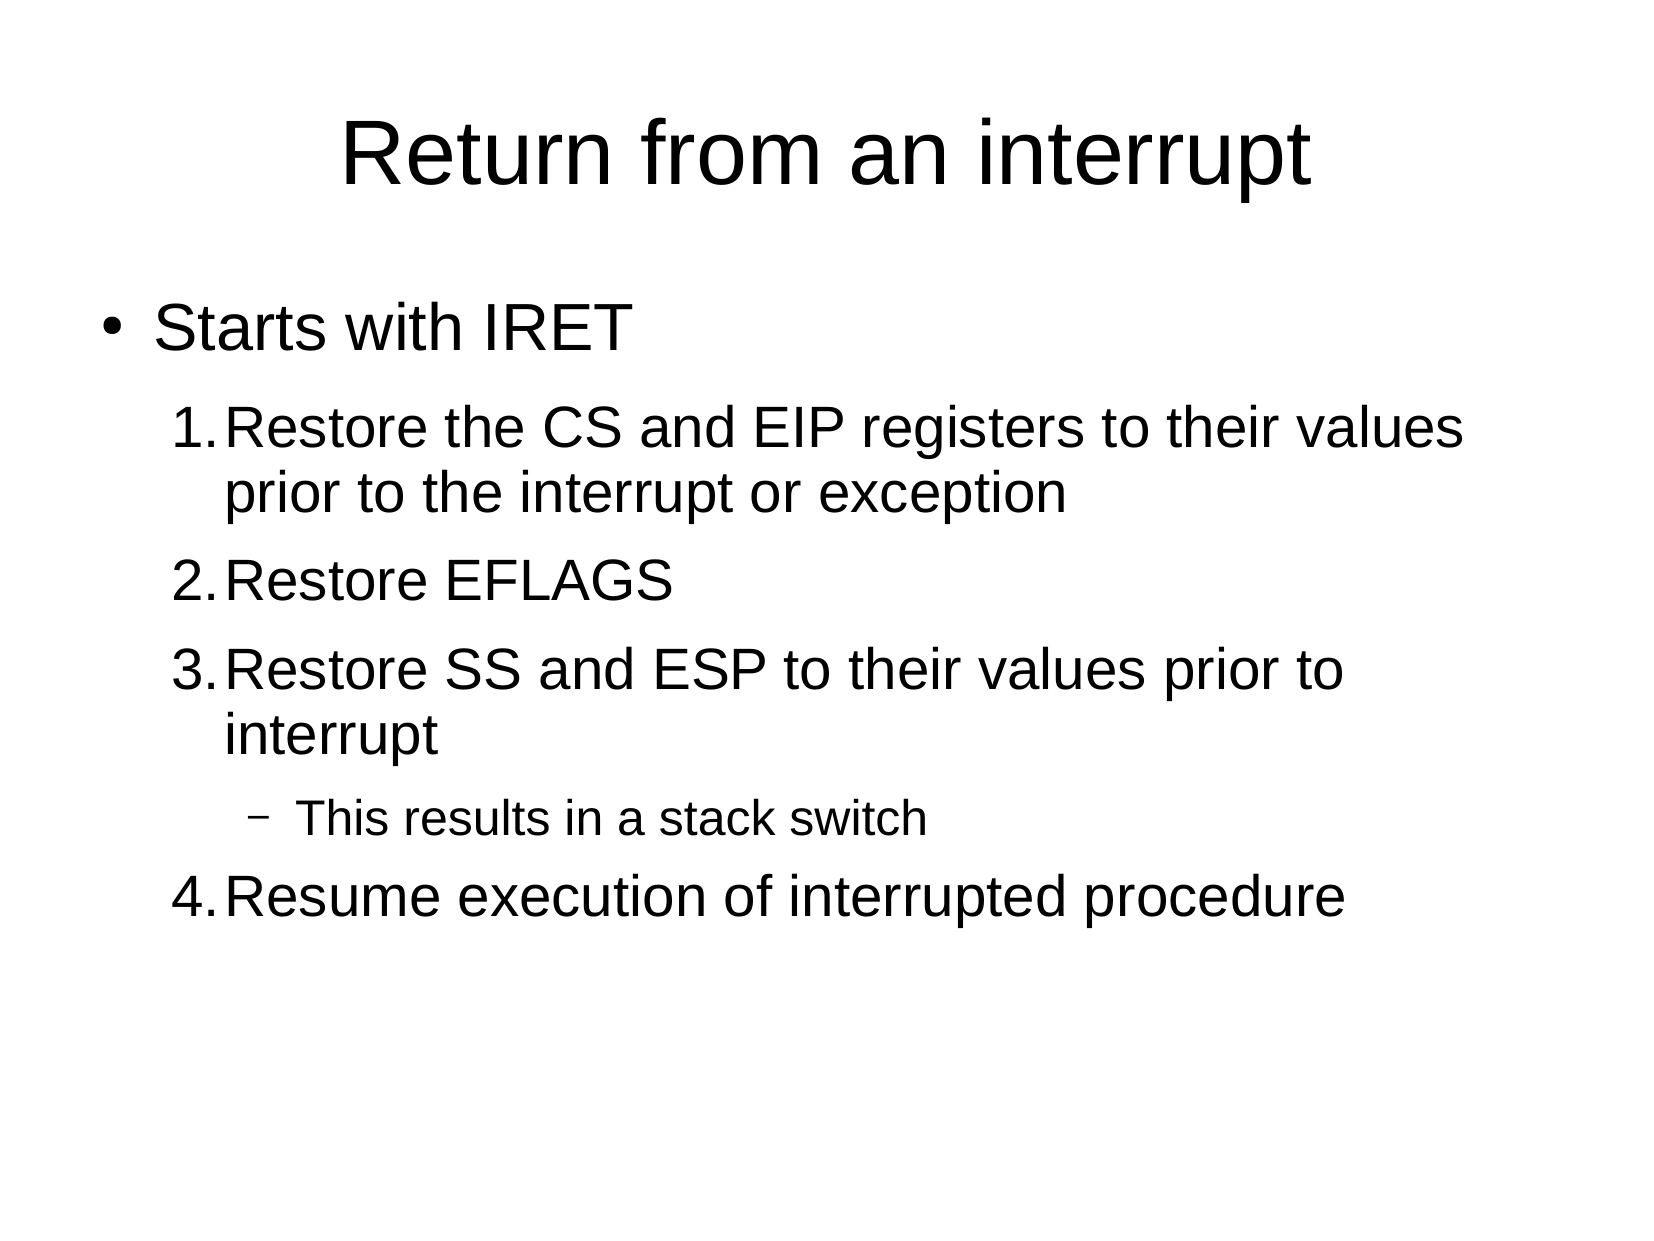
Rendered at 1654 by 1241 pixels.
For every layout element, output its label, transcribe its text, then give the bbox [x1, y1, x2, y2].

title Return from an interrupt [82, 49, 1571, 257]
list Starts with IRET Restore the CS and EIP registers to their values prior to the interrupt or exception Restore EFLAGS Restore SS and ESP to their values prior to interrupt This results in a stack switch Resume execution of interrupted procedure [82, 290, 1571, 1010]
